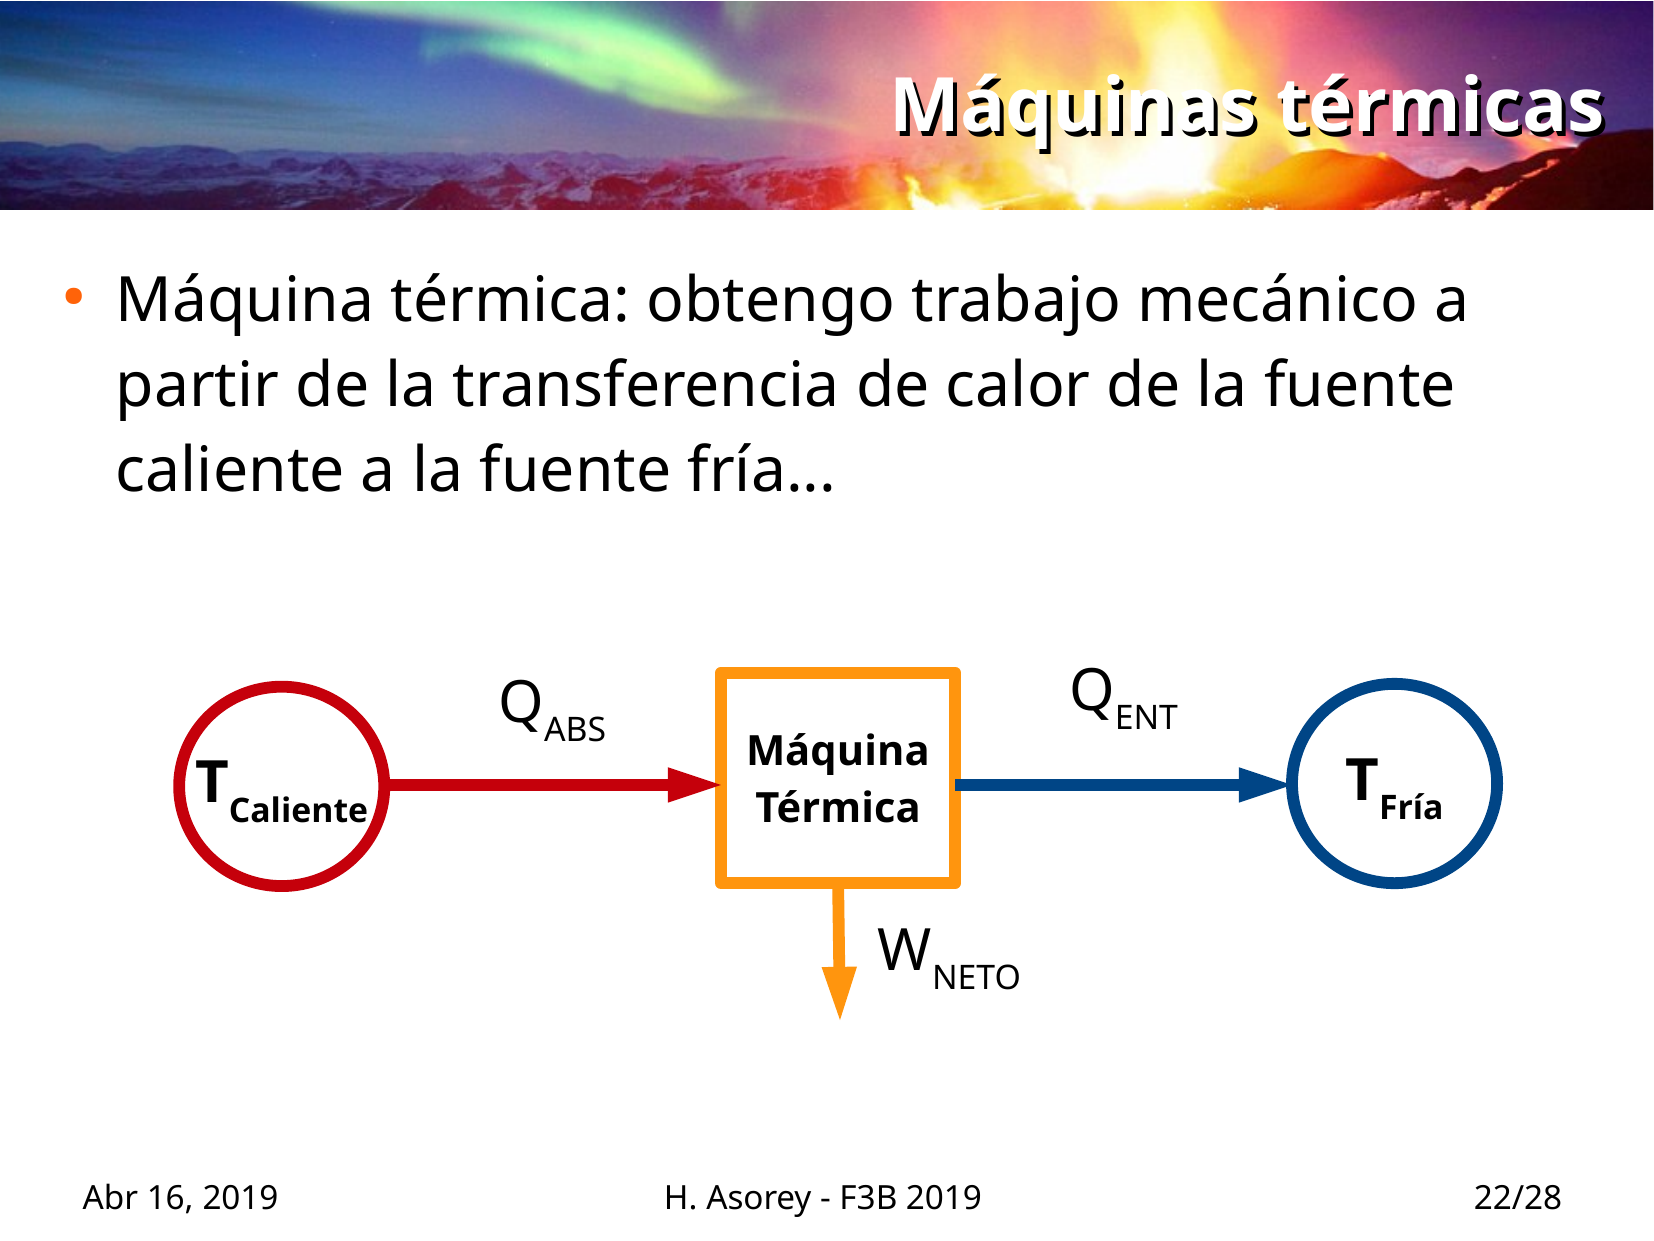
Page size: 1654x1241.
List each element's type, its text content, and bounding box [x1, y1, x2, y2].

list Máquina térmica: obtengo trabajo mecánico a partir de la transferencia de calor de la fuente caliente a la fuente fría... [45, 255, 1606, 1156]
text_box TCaliente [179, 686, 385, 887]
text_box TFría [1292, 683, 1498, 884]
title Máquinas térmicas [45, 15, 1606, 191]
text_box WNETO [805, 900, 1094, 1111]
text_box Máquina Térmica [720, 672, 956, 884]
picture [0, 1, 1654, 210]
